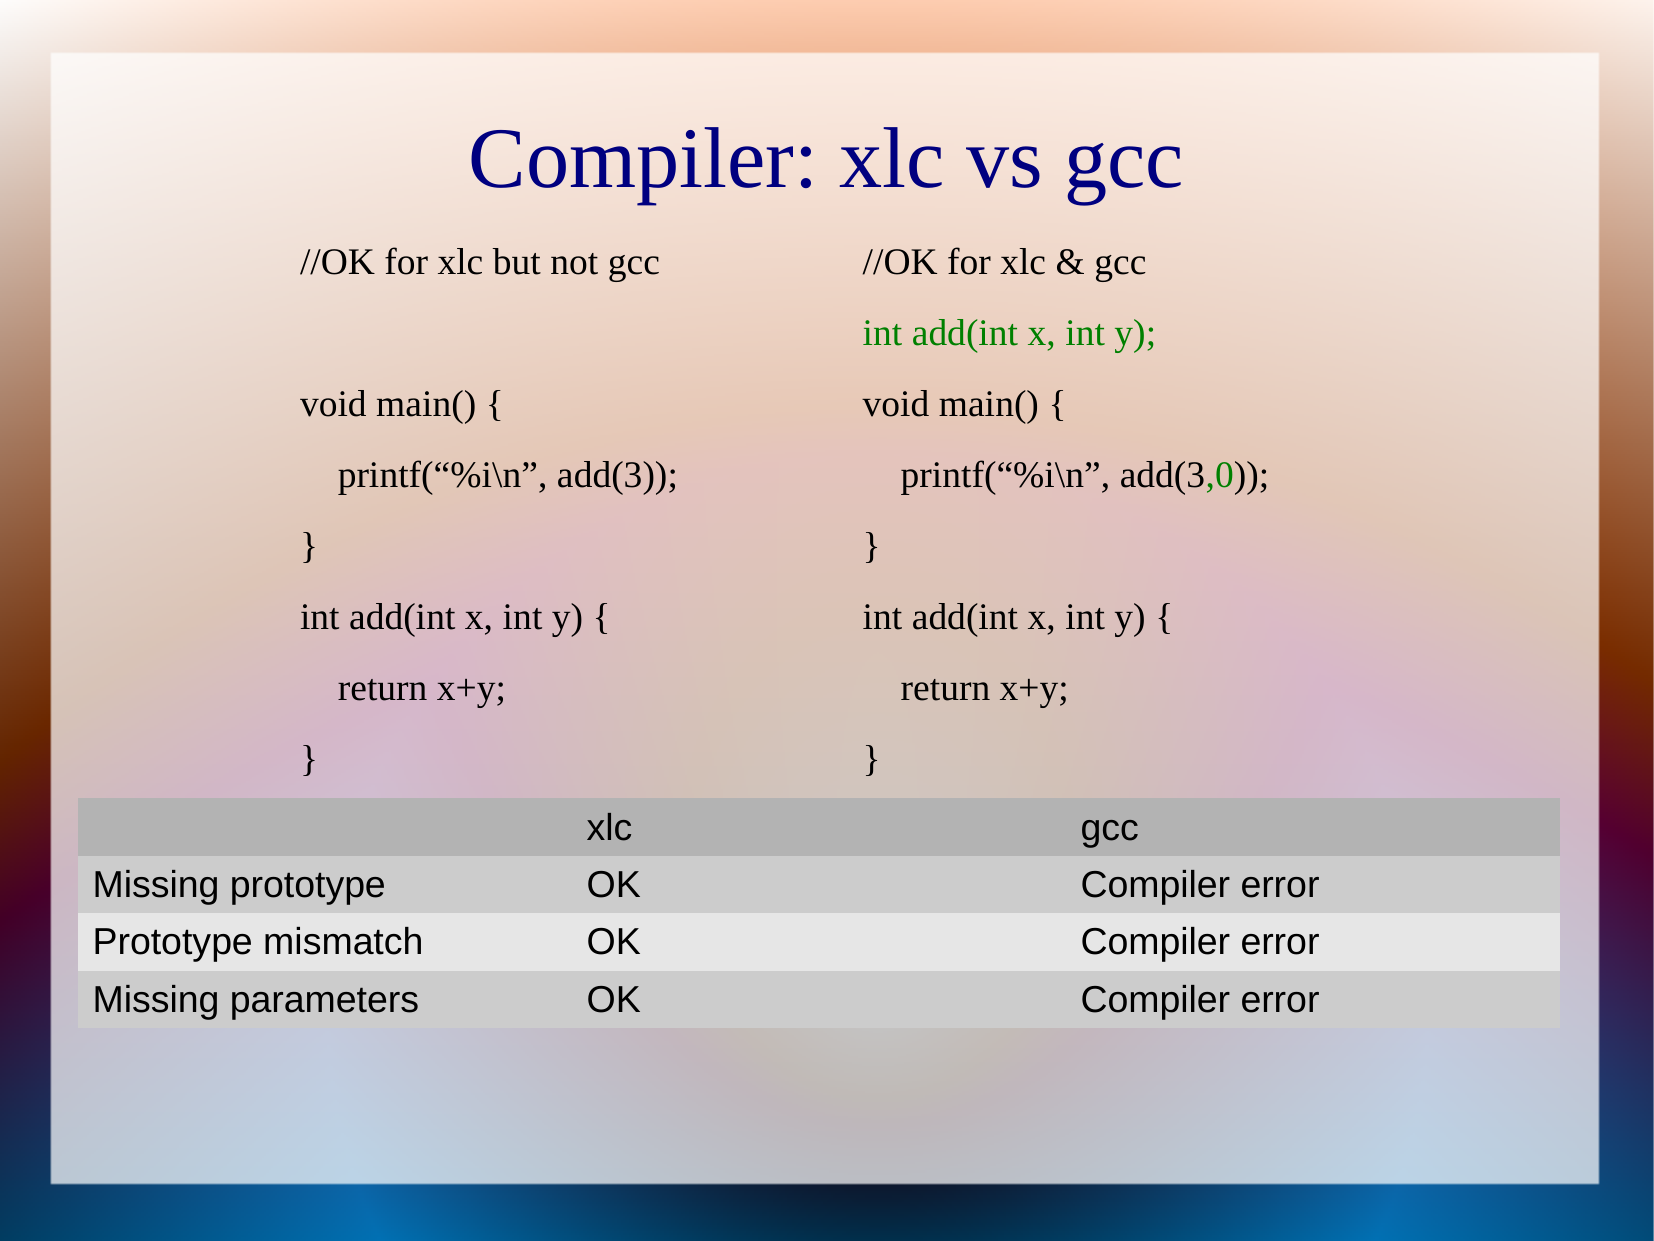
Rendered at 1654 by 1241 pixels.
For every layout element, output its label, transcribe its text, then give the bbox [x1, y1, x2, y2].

table_header [78, 798, 572, 856]
list //OK for xlc & gcc int add(int x, int y); void main() { printf(“%i\n”, add(3,0)); } int add(int x, int y) { return x+y; } [862, 241, 1336, 781]
table_cell OK [572, 856, 1066, 913]
table_cell Compiler error [1066, 856, 1560, 913]
table_cell Compiler error [1066, 913, 1560, 971]
table_cell Missing prototype [78, 856, 572, 913]
table_cell Compiler error [1066, 971, 1560, 1028]
list //OK for xlc but not gcc void main() { printf(“%i\n”, add(3)); } int add(int x, int y) { return x+y; } [300, 241, 773, 781]
picture [0, 0, 1654, 1241]
table_header gcc [1066, 798, 1560, 856]
table_cell OK [572, 971, 1066, 1028]
table_cell Prototype mismatch [78, 913, 572, 971]
table_cell Missing parameters [78, 971, 572, 1028]
title Compiler: xlc vs gcc [82, 55, 1571, 263]
table_header xlc [572, 798, 1066, 856]
table_cell OK [572, 913, 1066, 971]
